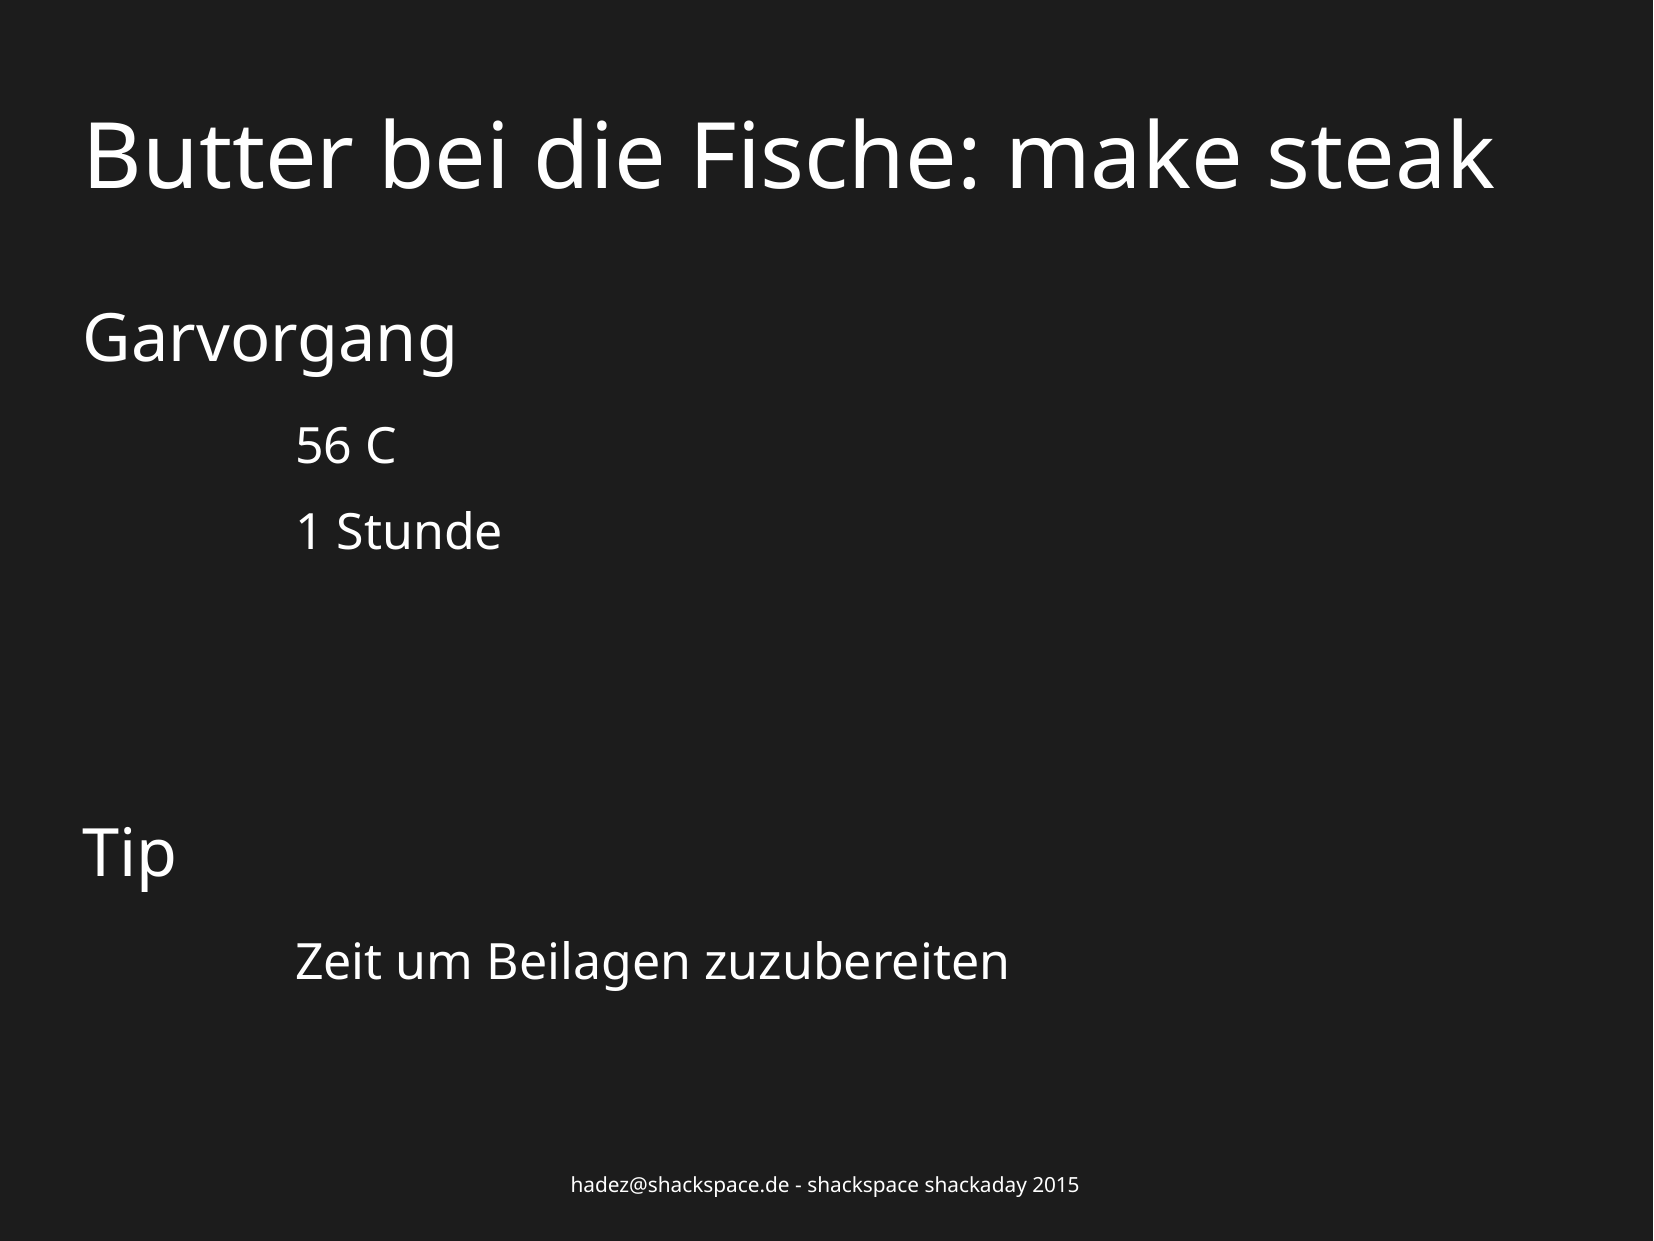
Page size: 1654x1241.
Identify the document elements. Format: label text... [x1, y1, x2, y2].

title Butter bei die Fische: make steak [82, 49, 1571, 257]
list Garvorgang 56 C 1 Stunde Tip Zeit um Beilagen zuzubereiten [82, 290, 1571, 1141]
